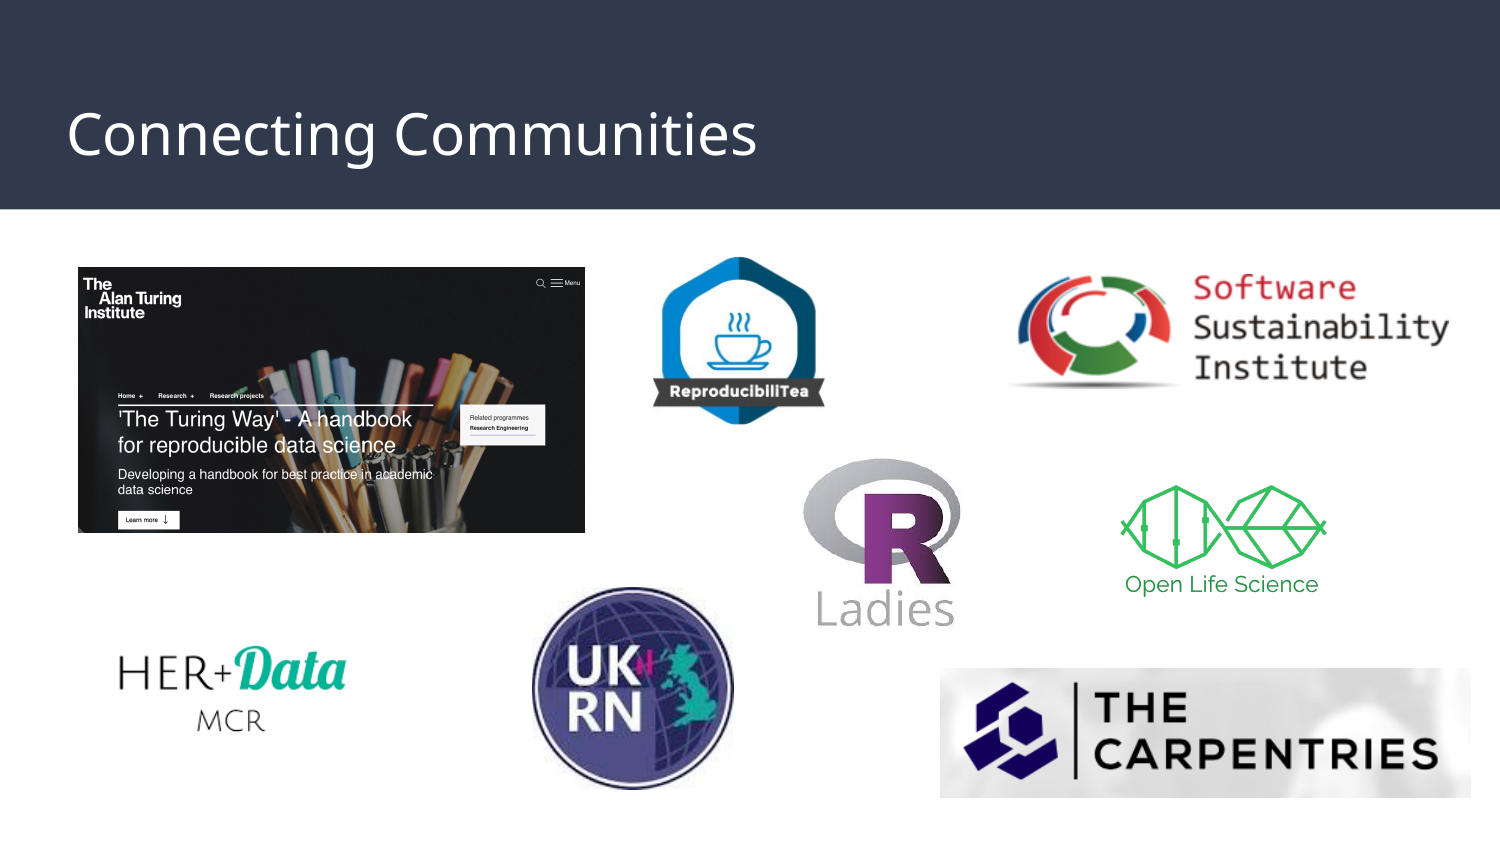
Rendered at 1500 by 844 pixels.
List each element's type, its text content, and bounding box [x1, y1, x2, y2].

picture [1103, 468, 1353, 609]
title Connecting Communities [51, 82, 1449, 185]
picture [940, 668, 1471, 798]
picture [98, 555, 364, 821]
picture [78, 267, 585, 533]
picture [1007, 274, 1449, 389]
picture [532, 587, 734, 790]
picture [652, 255, 825, 425]
picture [786, 450, 977, 642]
